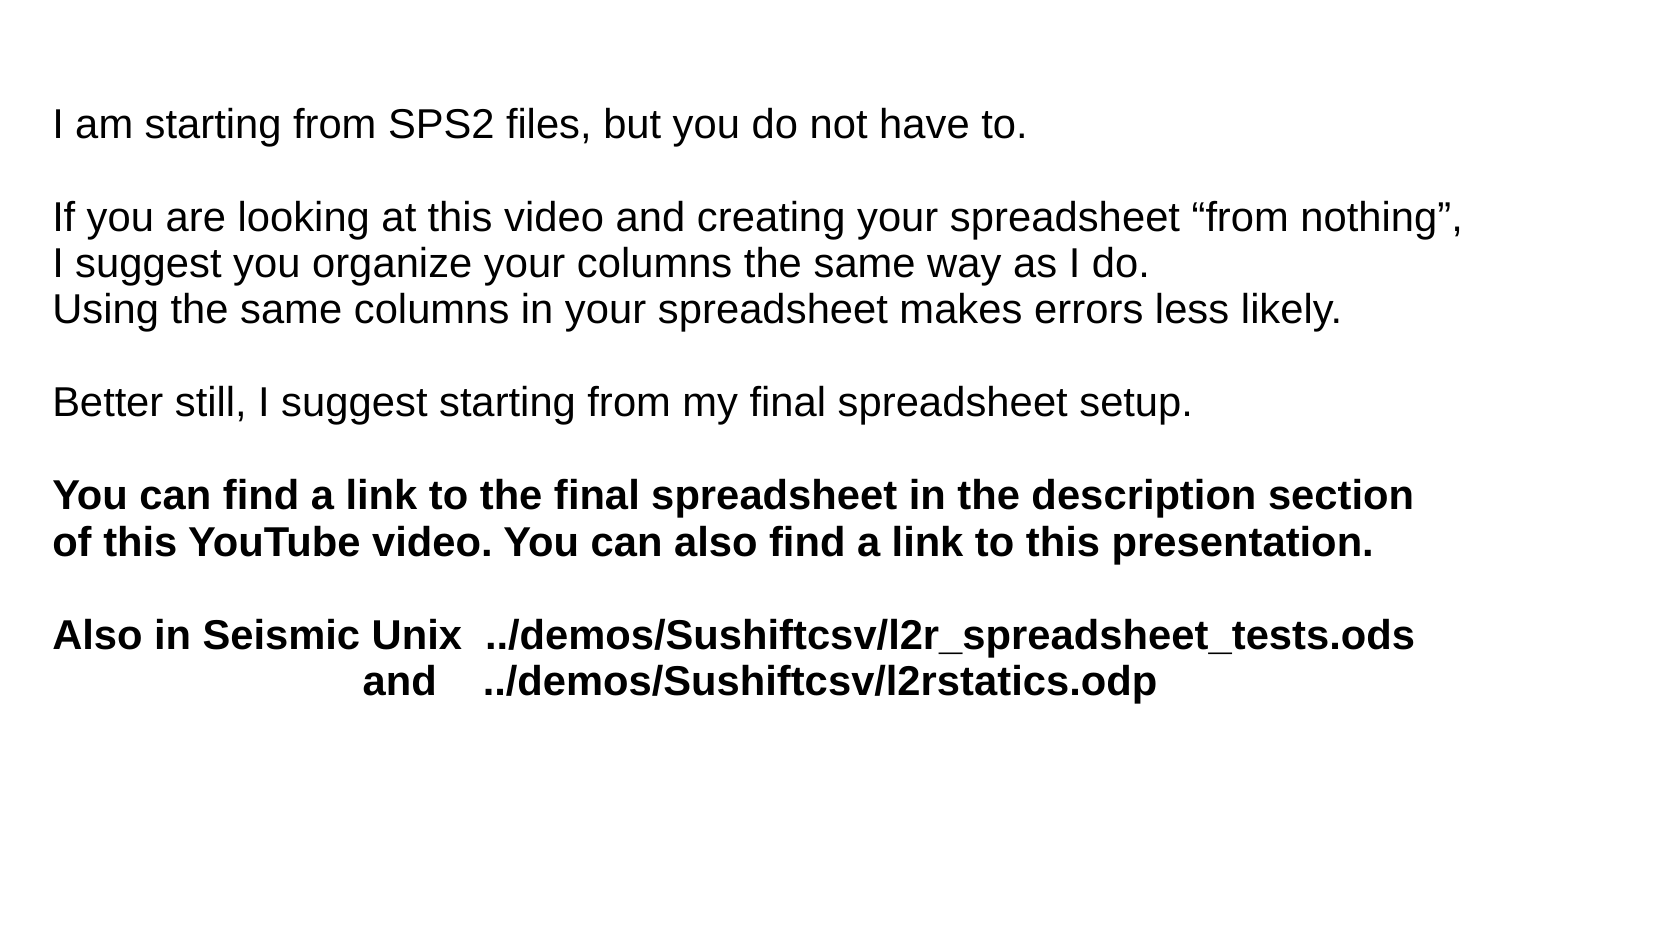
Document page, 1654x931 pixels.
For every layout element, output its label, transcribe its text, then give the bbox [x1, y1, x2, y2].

text_box I am starting from SPS2 files, but you do not have to. If you are looking at this video and creating your spreadsheet “from nothing”, I suggest you organize your columns the same way as I do. Using the same columns in your spreadsheet makes errors less likely. Better still, I suggest starting from my final spreadsheet setup. You can find a link to the final spreadsheet in the description section of this YouTube video. You can also find a link to this presentation. Also in Seismic Unix ../demos/Sushiftcsv/l2r_spreadsheet_tests.ods and ../demos/Sushiftcsv/l2rstatics.odp [37, 0, 1654, 931]
